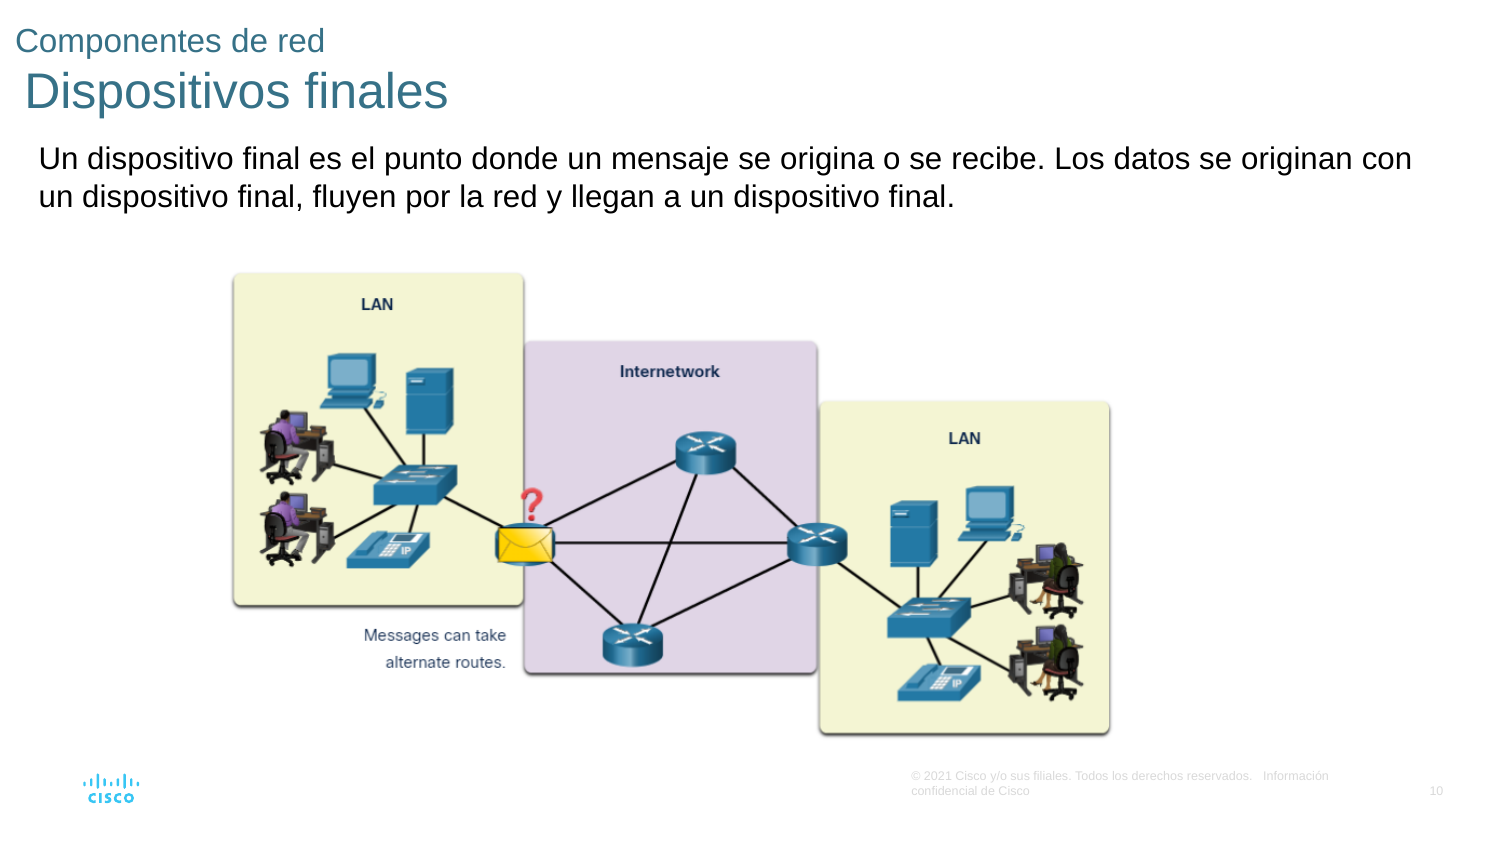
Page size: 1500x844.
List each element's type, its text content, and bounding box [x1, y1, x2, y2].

title Componentes de red Dispositivos finales [0, 6, 1500, 131]
picture [228, 269, 1121, 750]
list Un dispositivo final es el punto donde un mensaje se origina o se recibe. Los datos se originan con un dispositivo final, fluyen por la red y llegan a un dispositivo final. [23, 131, 1476, 270]
